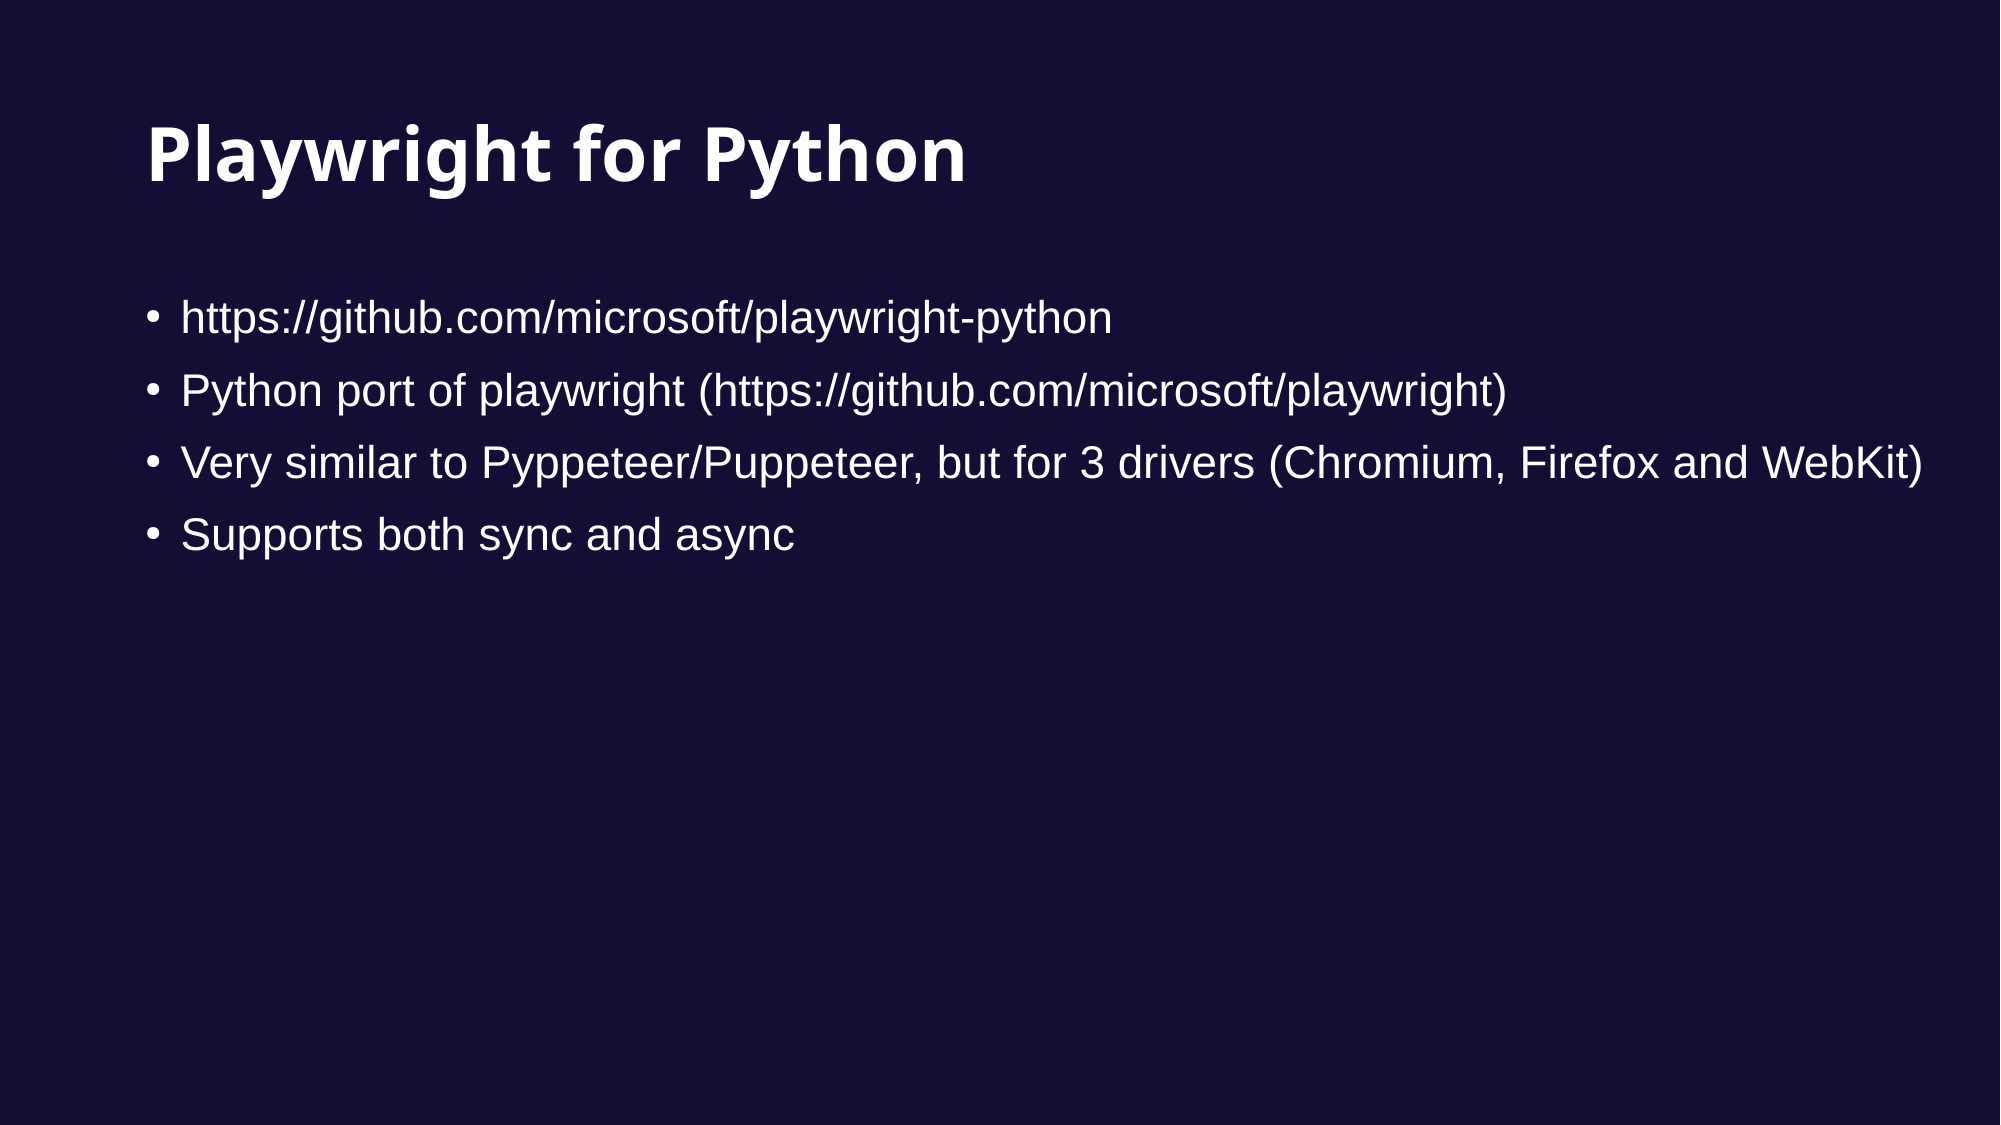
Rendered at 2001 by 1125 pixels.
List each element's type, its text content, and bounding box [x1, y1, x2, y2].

text_box https://github.com/microsoft/playwright-python Python port of playwright (https://github.com/microsoft/playwright) Very similar to Pyppeteer/Puppeteer, but for 3 drivers (Chromium, Firefox and WebKit) Supports both sync and async [130, 285, 1981, 568]
text_box Playwright for Python [130, 0, 1000, 285]
